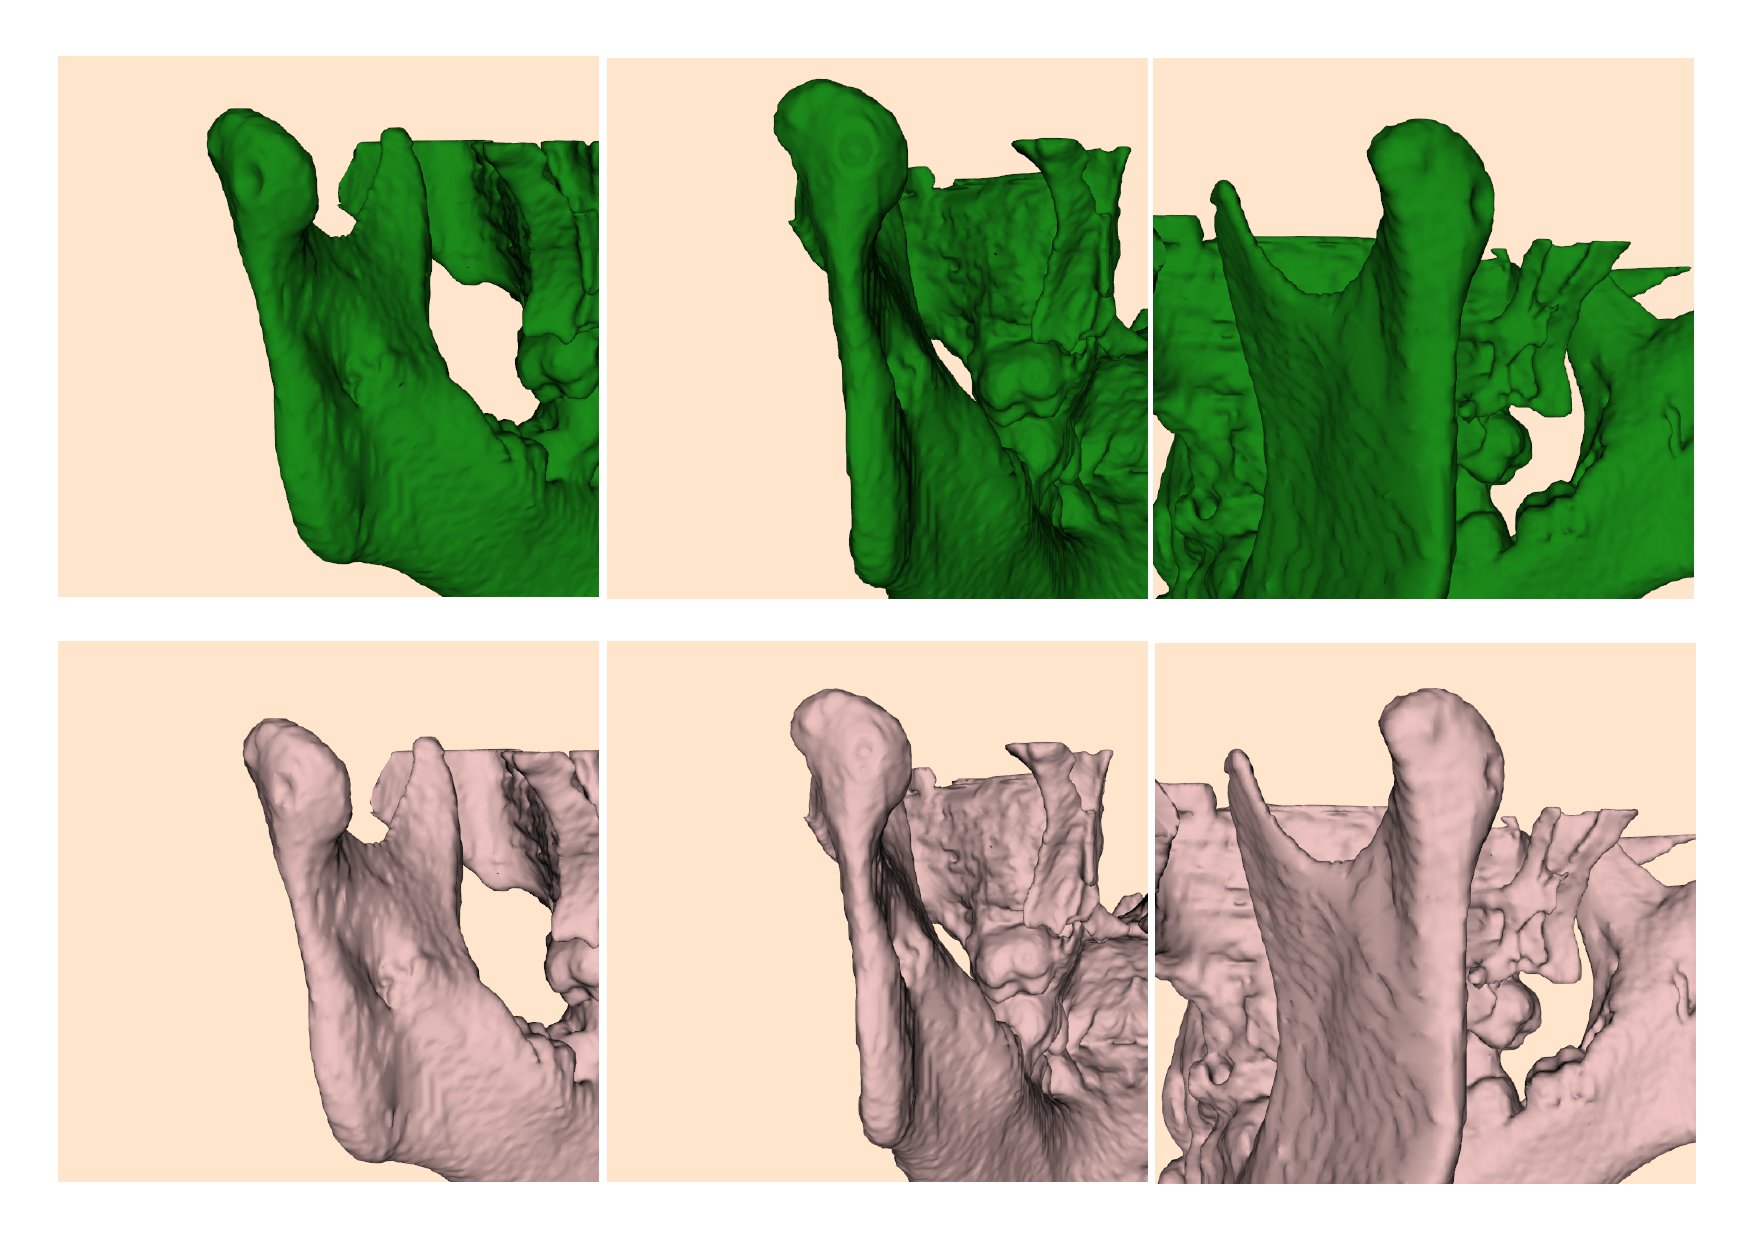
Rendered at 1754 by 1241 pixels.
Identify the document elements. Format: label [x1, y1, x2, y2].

picture [1153, 58, 1694, 599]
picture [607, 641, 1148, 1182]
picture [1155, 643, 1696, 1184]
picture [58, 641, 599, 1182]
picture [607, 58, 1148, 599]
picture [58, 56, 599, 597]
